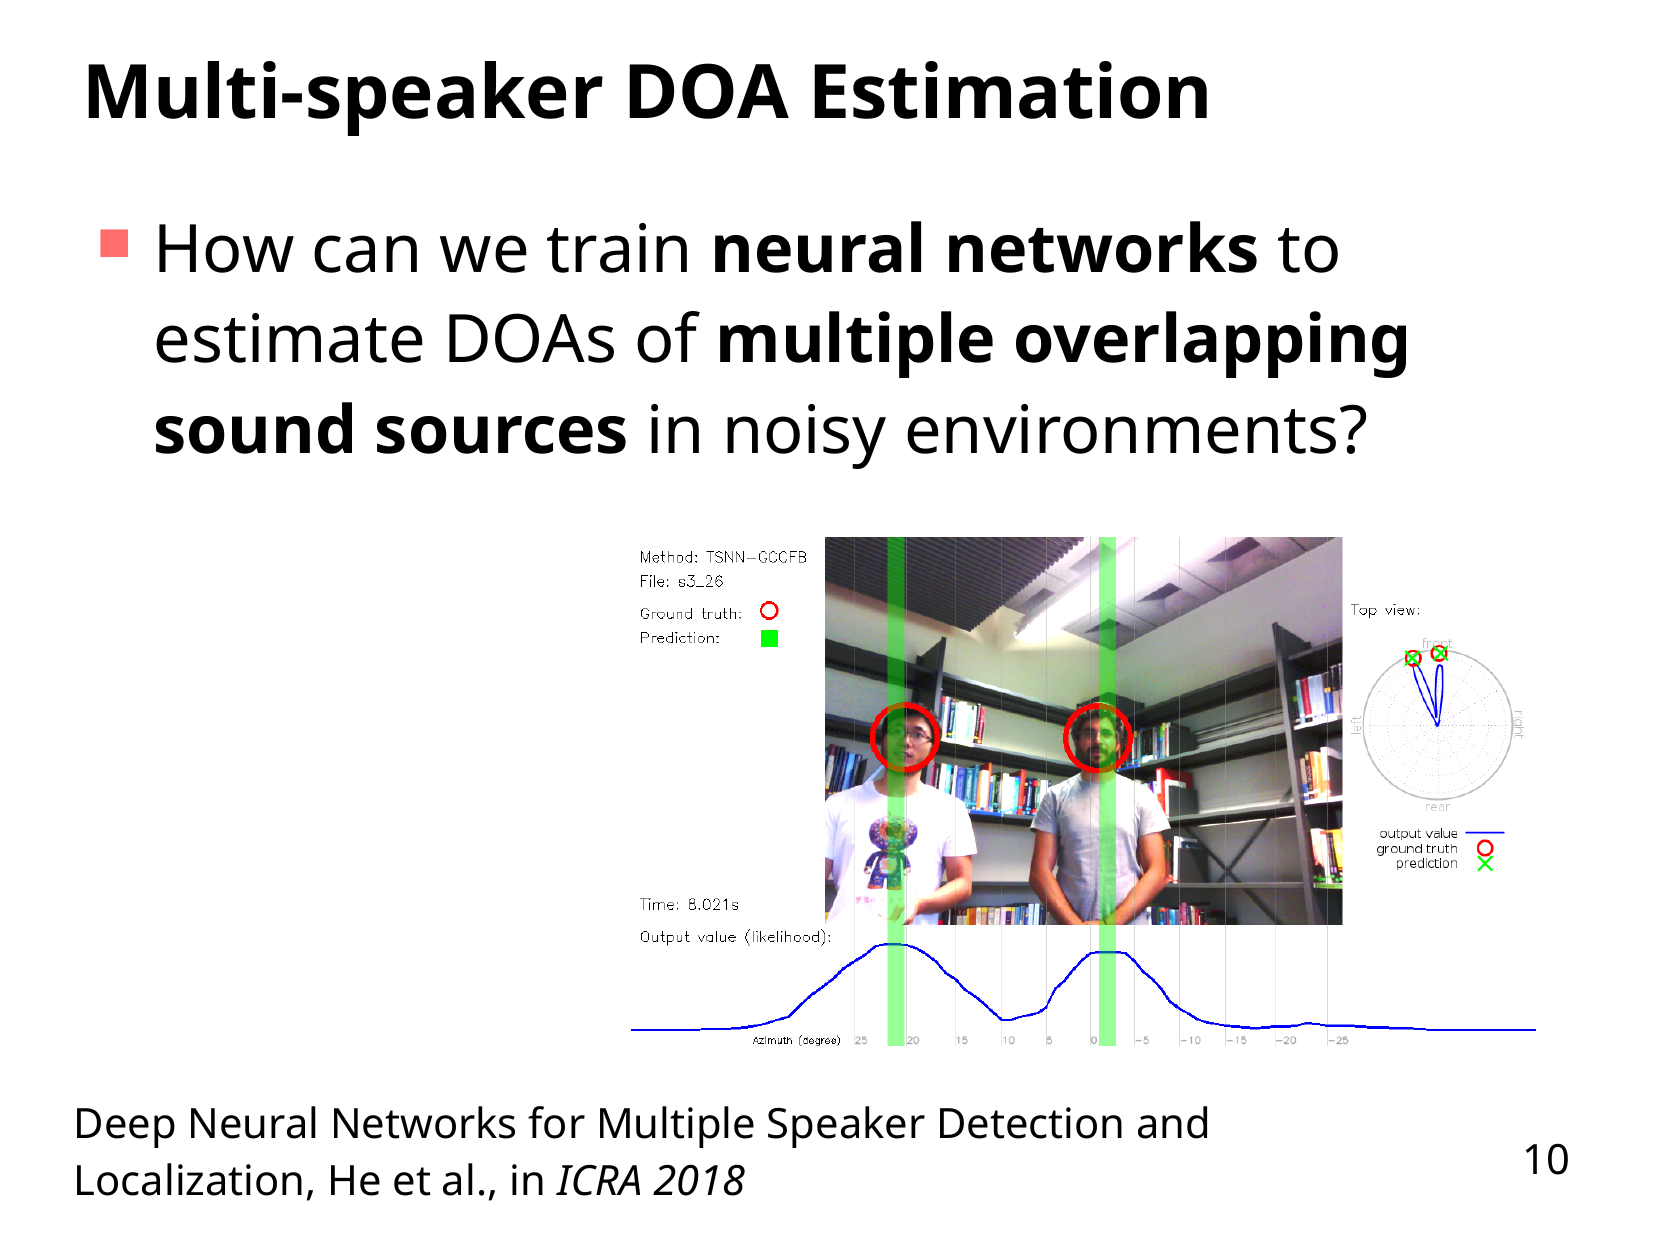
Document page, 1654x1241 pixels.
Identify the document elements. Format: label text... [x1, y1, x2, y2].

title Multi-speaker DOA Estimation [82, 42, 1571, 137]
list How can we train neural networks to estimate DOAs of multiple overlapping sound sources in noisy environments? [82, 200, 1571, 1111]
text_box Deep Neural Networks for Multiple Speaker Detection and Localization, He et al., in ICRA 2018 [59, 1086, 1371, 1207]
picture [631, 537, 1536, 1046]
